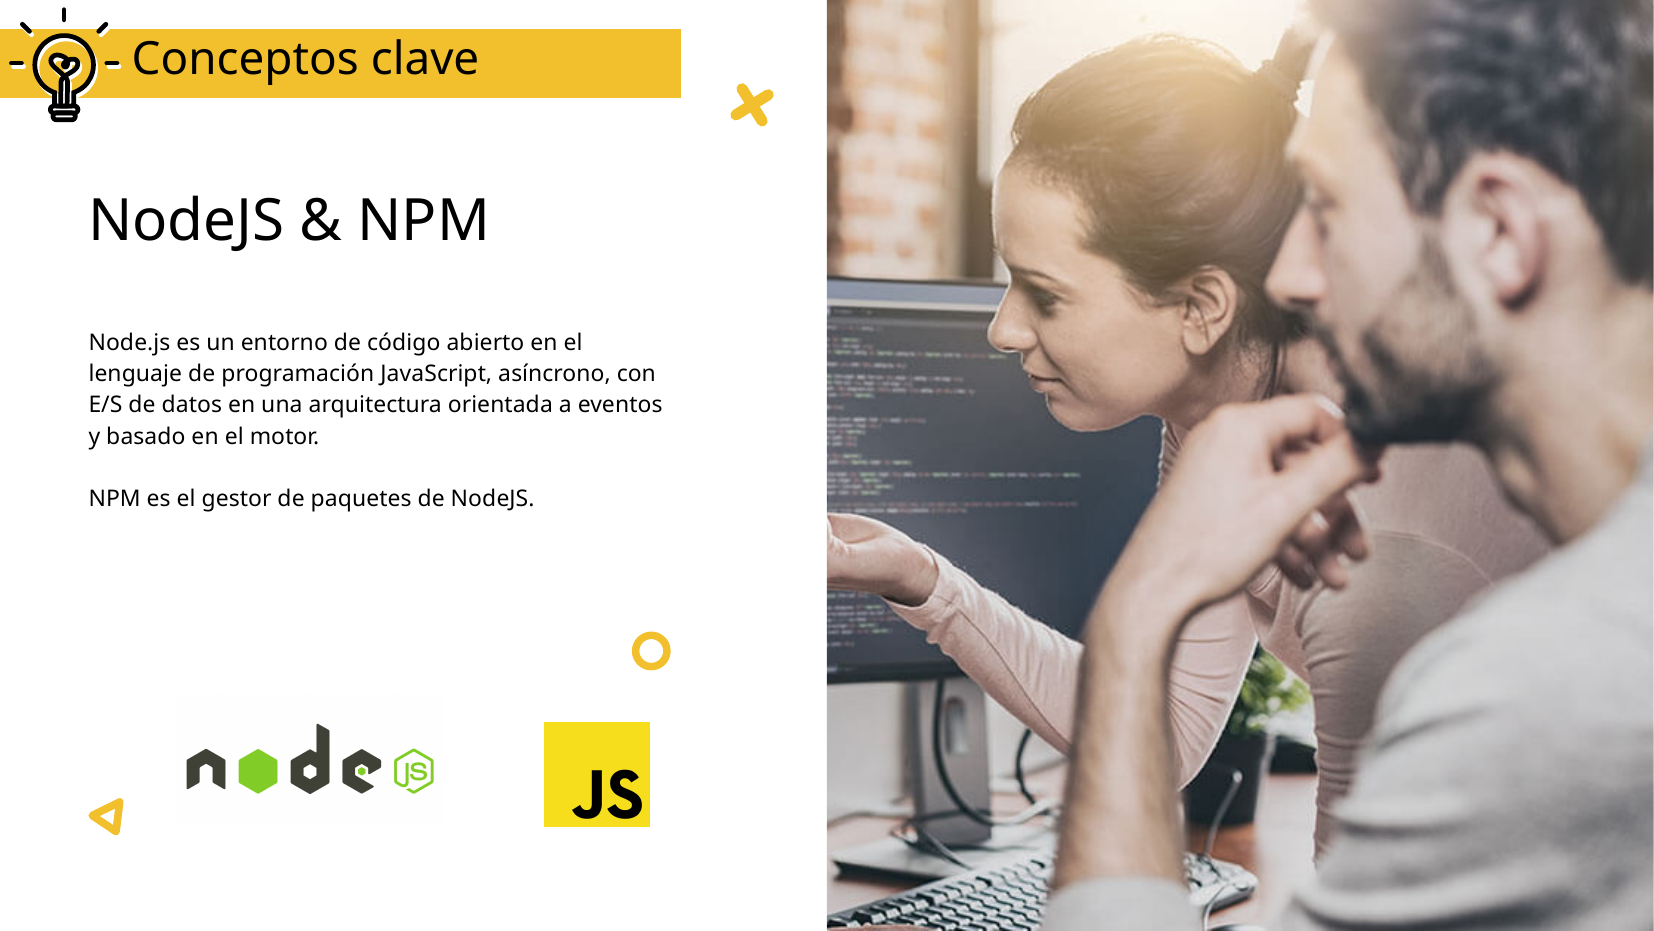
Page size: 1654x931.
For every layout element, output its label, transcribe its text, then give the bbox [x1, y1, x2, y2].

title NodeJS & NPM [88, 173, 810, 263]
text_box Node.js es un entorno de código abierto en el lenguaje de programación JavaScript, asíncrono, con E/S de datos en una arquitectura orientada a eventos y basado en el motor. NPM es el gestor de paquetes de NodeJS. [88, 278, 667, 562]
title Conceptos clave [131, 16, 578, 97]
picture [826, 0, 1654, 931]
picture [544, 722, 650, 827]
picture [177, 692, 443, 826]
